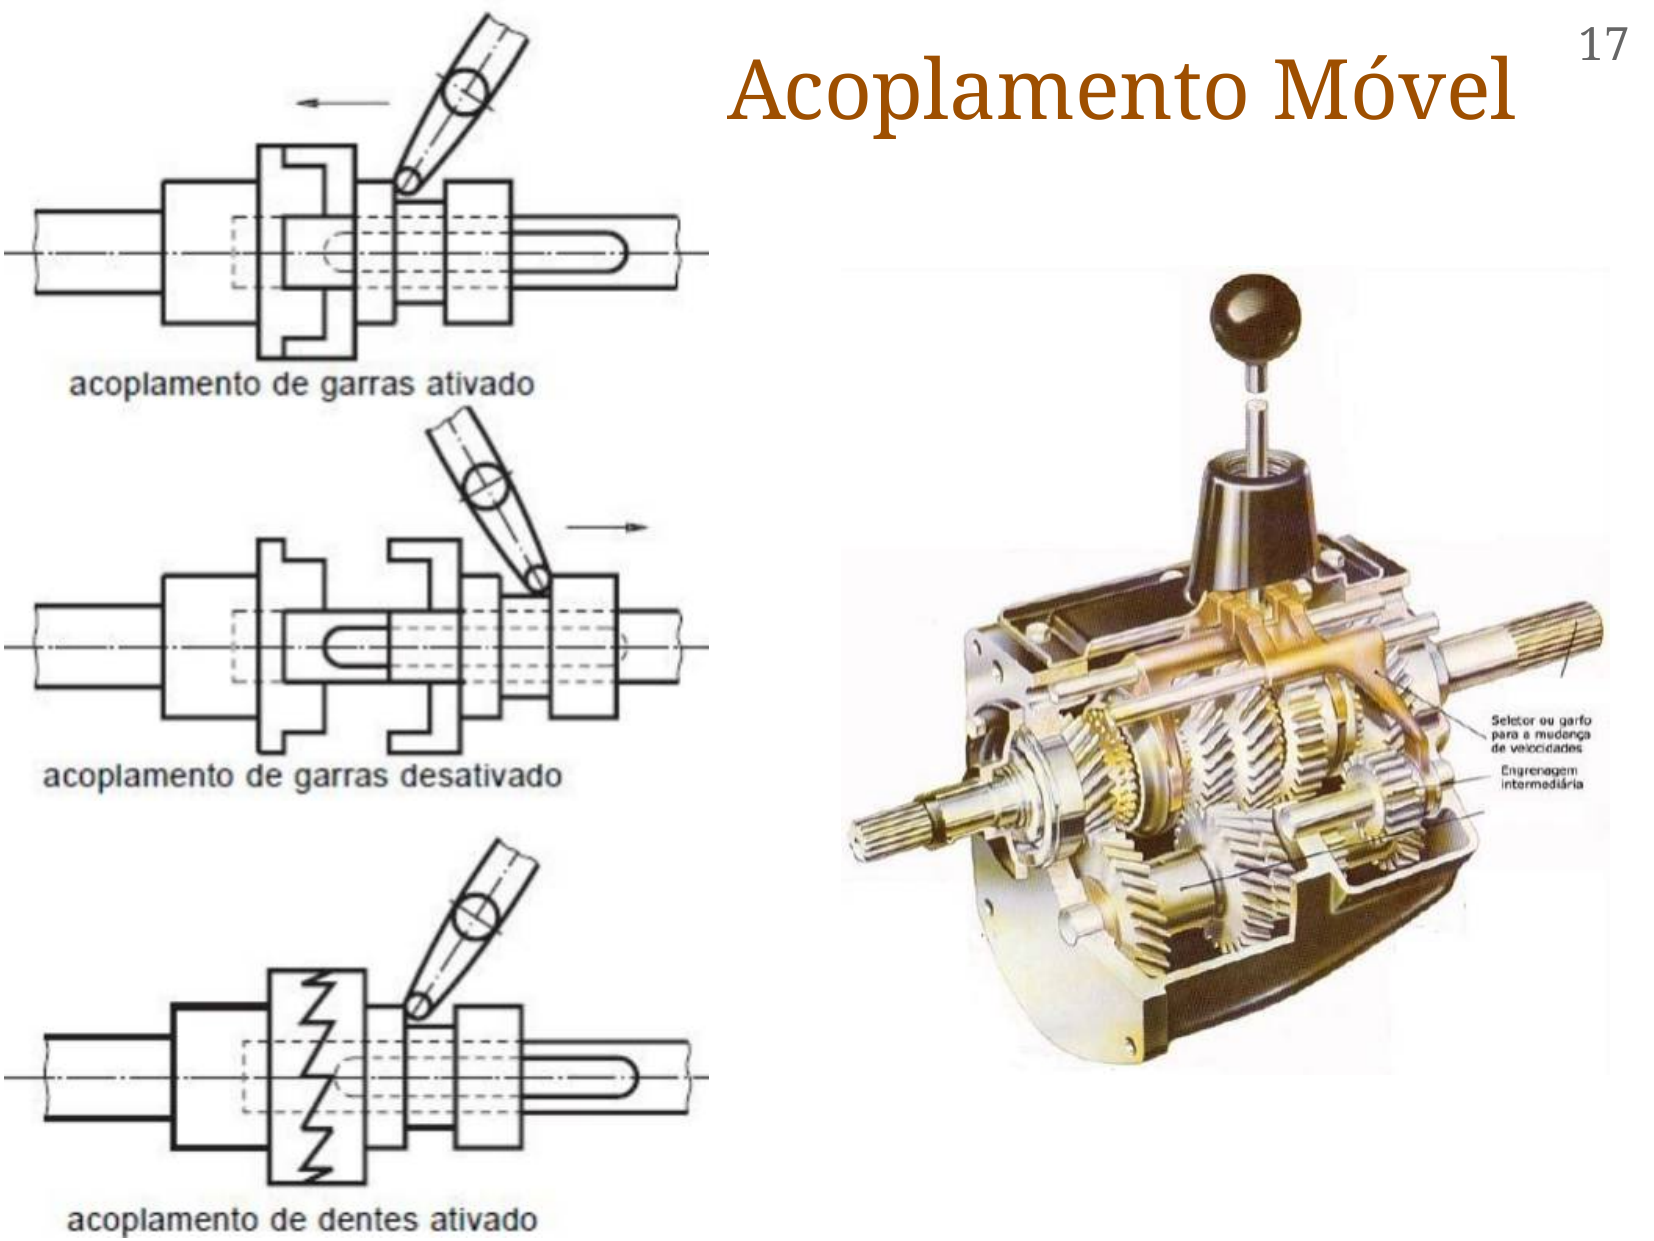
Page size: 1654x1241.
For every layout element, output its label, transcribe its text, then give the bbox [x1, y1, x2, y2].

title Acoplamento Móvel [709, 29, 1595, 148]
picture [4, 0, 709, 1238]
picture [841, 265, 1610, 1075]
